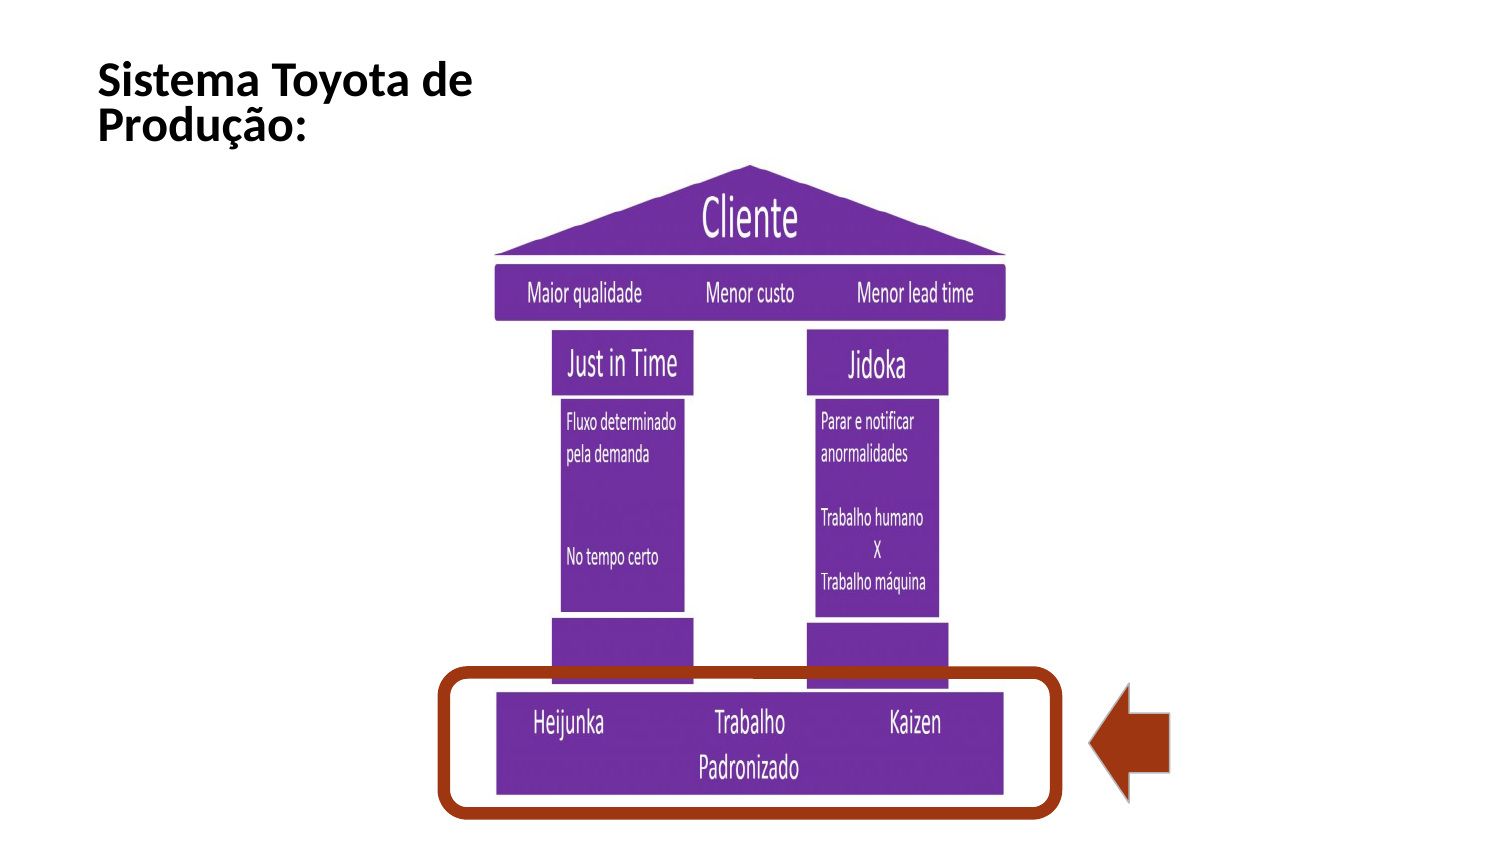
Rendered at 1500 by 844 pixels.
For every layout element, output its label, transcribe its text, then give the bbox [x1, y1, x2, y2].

picture [494, 156, 1006, 666]
text_box [1088, 683, 1170, 803]
text_box Sistema Toyota de Produção: [86, 53, 631, 157]
picture [494, 679, 1006, 807]
